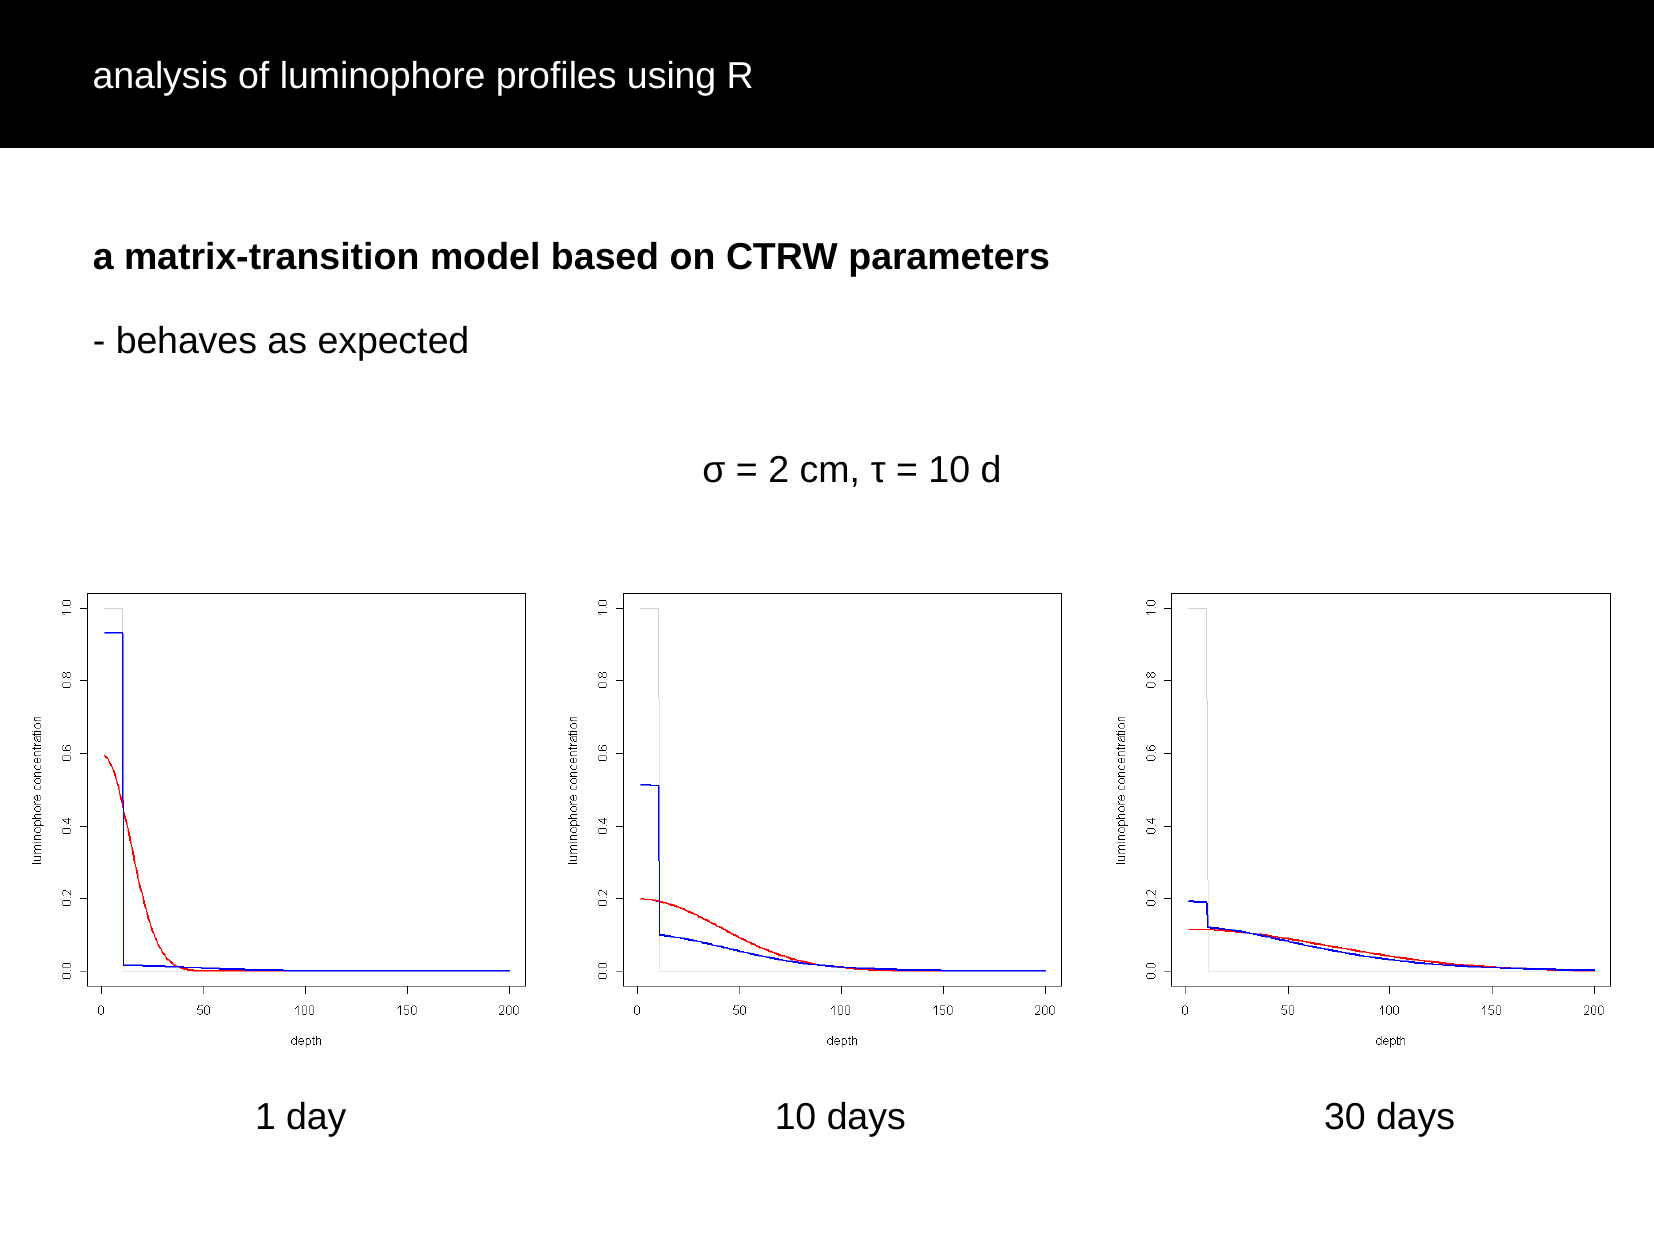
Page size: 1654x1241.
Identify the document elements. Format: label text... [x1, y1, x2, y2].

text_box 10 days [760, 1087, 921, 1145]
text_box a matrix-transition model based on CTRW parameters - behaves as expected [78, 228, 1066, 371]
text_box 1 day [240, 1087, 361, 1145]
text_box [0, 0, 1654, 148]
text_box 30 days [1309, 1087, 1470, 1145]
picture [561, 531, 1093, 1063]
text_box σ = 2 cm, τ = 10 d [687, 441, 1017, 499]
picture [1109, 531, 1642, 1063]
text_box analysis of luminophore profiles using R [77, 46, 769, 104]
picture [25, 531, 557, 1063]
